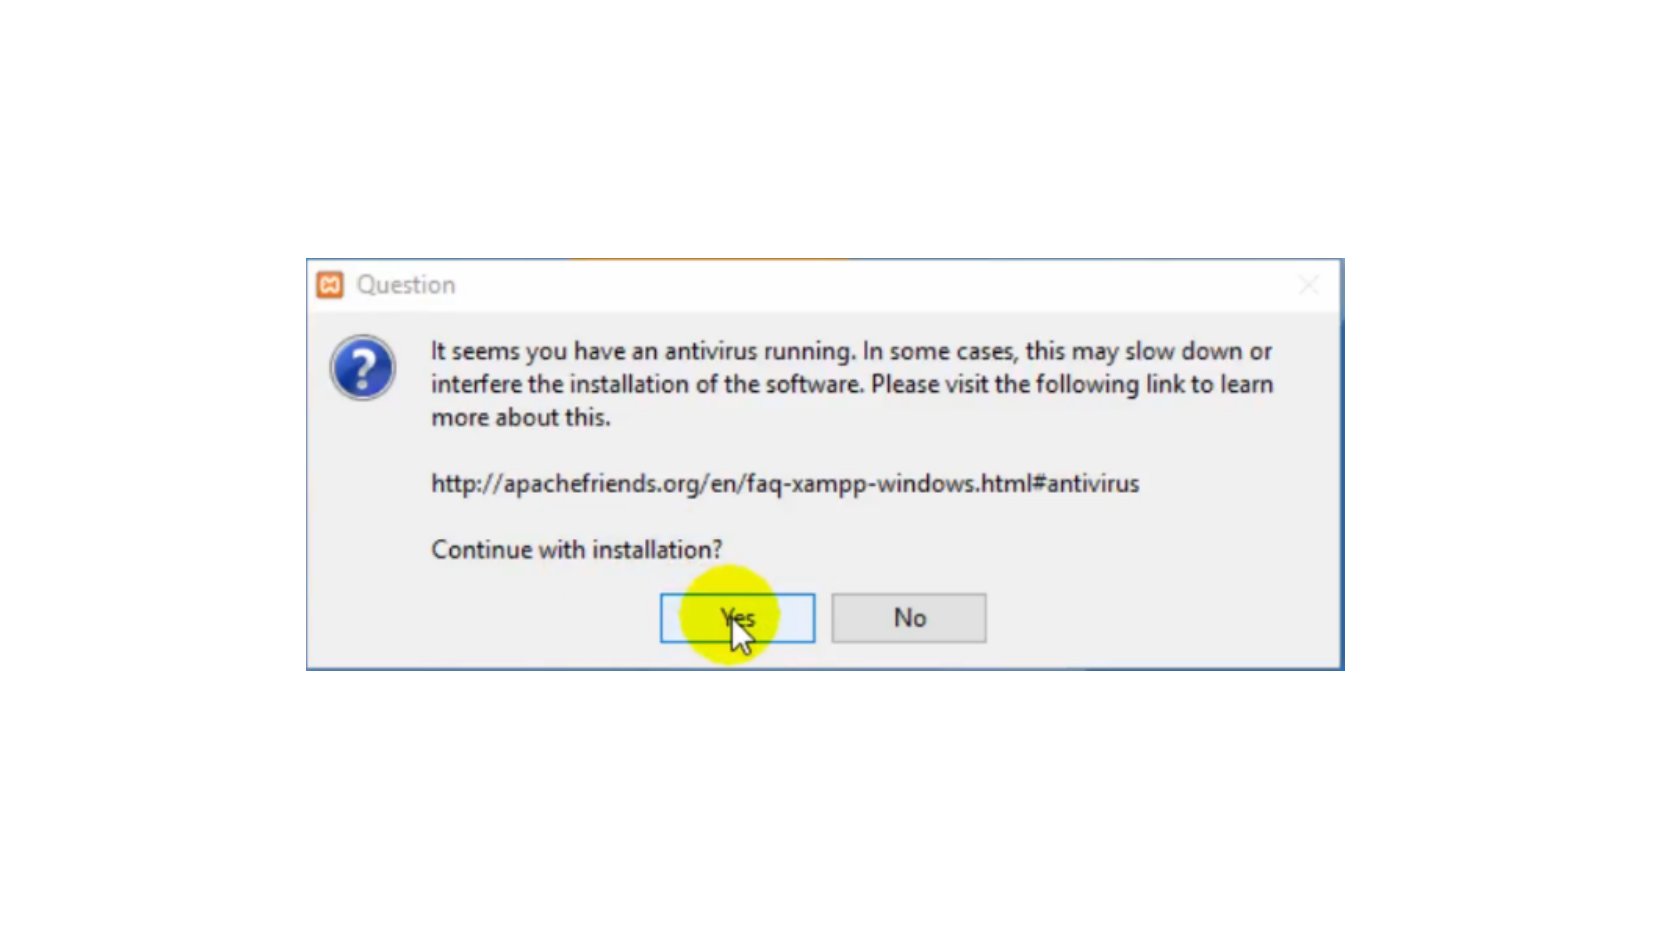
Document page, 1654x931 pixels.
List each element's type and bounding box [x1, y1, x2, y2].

picture [306, 258, 1345, 671]
